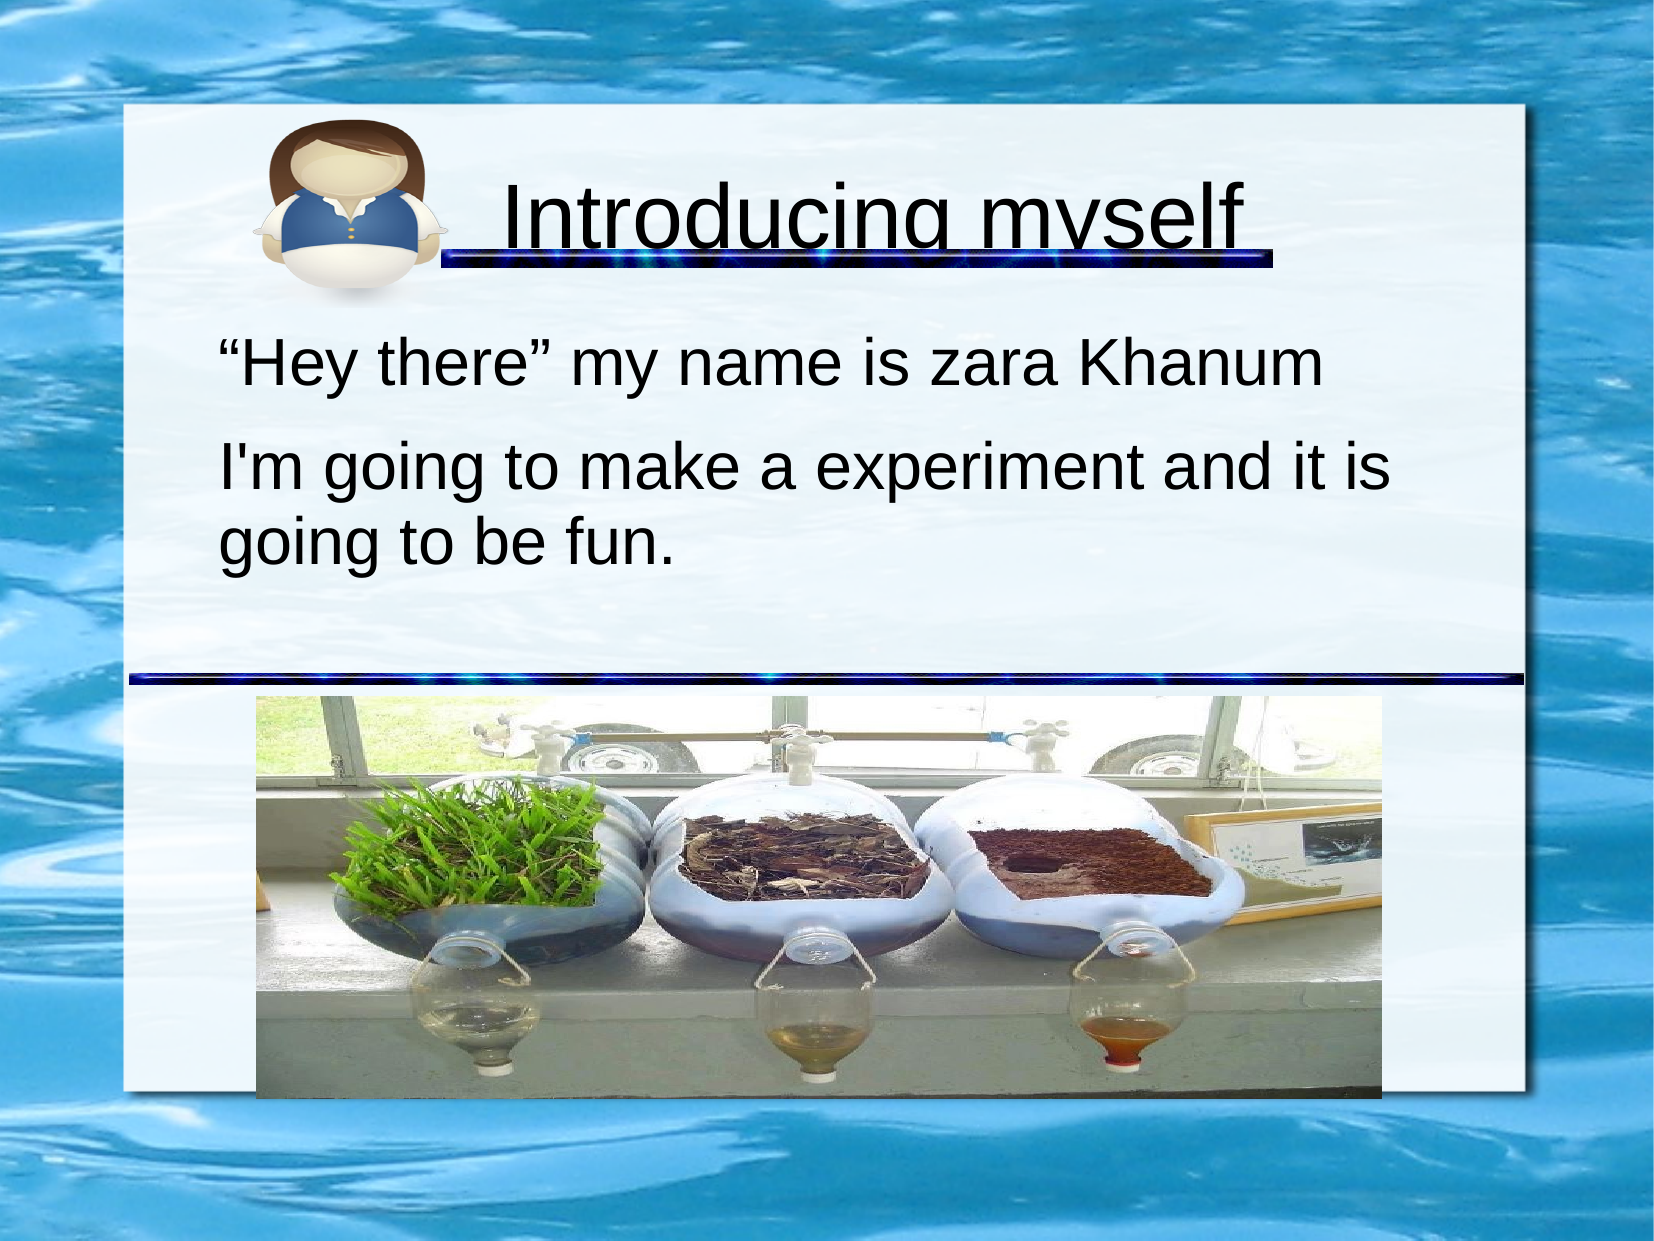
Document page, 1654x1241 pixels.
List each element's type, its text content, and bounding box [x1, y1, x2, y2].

picture [0, 0, 1654, 1241]
text_box Introducing myself [472, 165, 1273, 249]
list “Hey there” my name is zara Khanum I'm going to make a experiment and it is going to be fun. [147, 686, 1506, 1063]
list “Hey there” my name is zara Khanum I'm going to make a experiment and it is going to be fun. [147, 324, 1506, 673]
